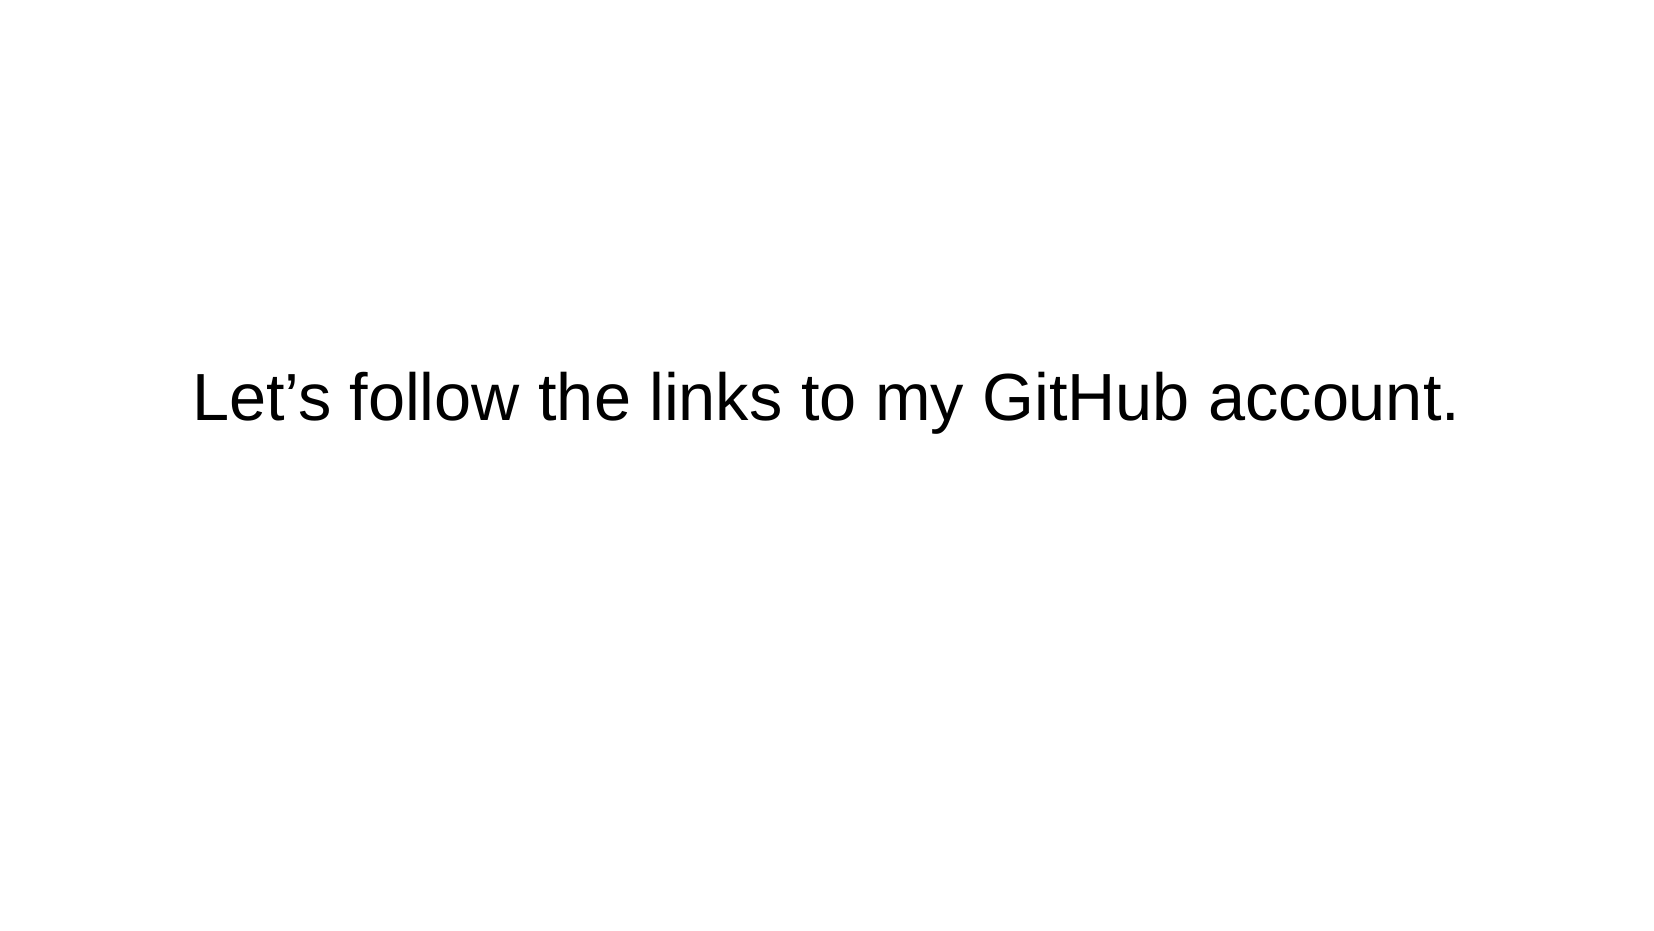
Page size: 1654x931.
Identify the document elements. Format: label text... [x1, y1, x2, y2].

subtitle Let’s follow the links to my GitHub account. [82, 37, 1571, 757]
